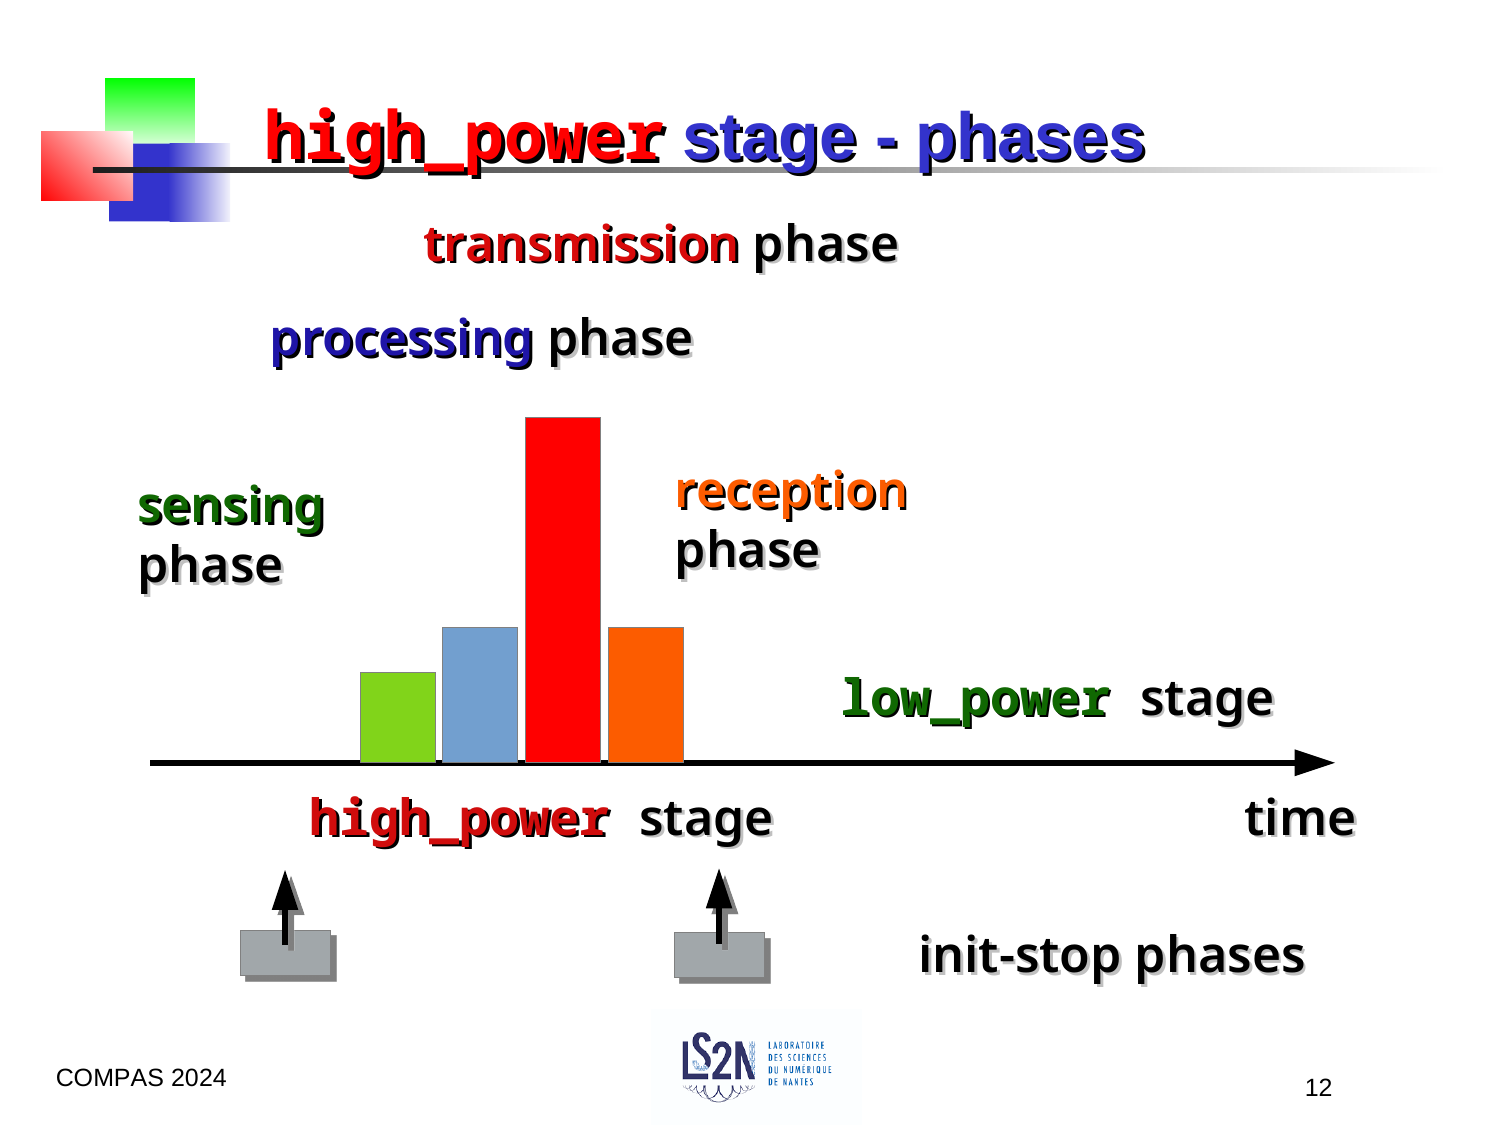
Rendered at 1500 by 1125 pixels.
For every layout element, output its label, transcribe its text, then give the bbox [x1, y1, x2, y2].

text_box reception phase [660, 450, 931, 586]
text_box high_power stage [294, 777, 796, 868]
text_box processing phase [255, 298, 736, 388]
text_box [674, 932, 765, 978]
picture [651, 1009, 862, 1125]
text_box [608, 627, 684, 763]
text_box [360, 672, 436, 763]
text_box [240, 930, 331, 976]
text_box [525, 417, 601, 763]
text_box sensing phase [122, 464, 378, 600]
text_box [442, 627, 518, 763]
text_box init-stop phases [903, 915, 1336, 991]
text_box low_power stage [825, 657, 1306, 733]
text_box transmission phase [408, 203, 961, 286]
title high_power stage - phases [120, 75, 1220, 181]
text_box time [1230, 777, 1411, 853]
